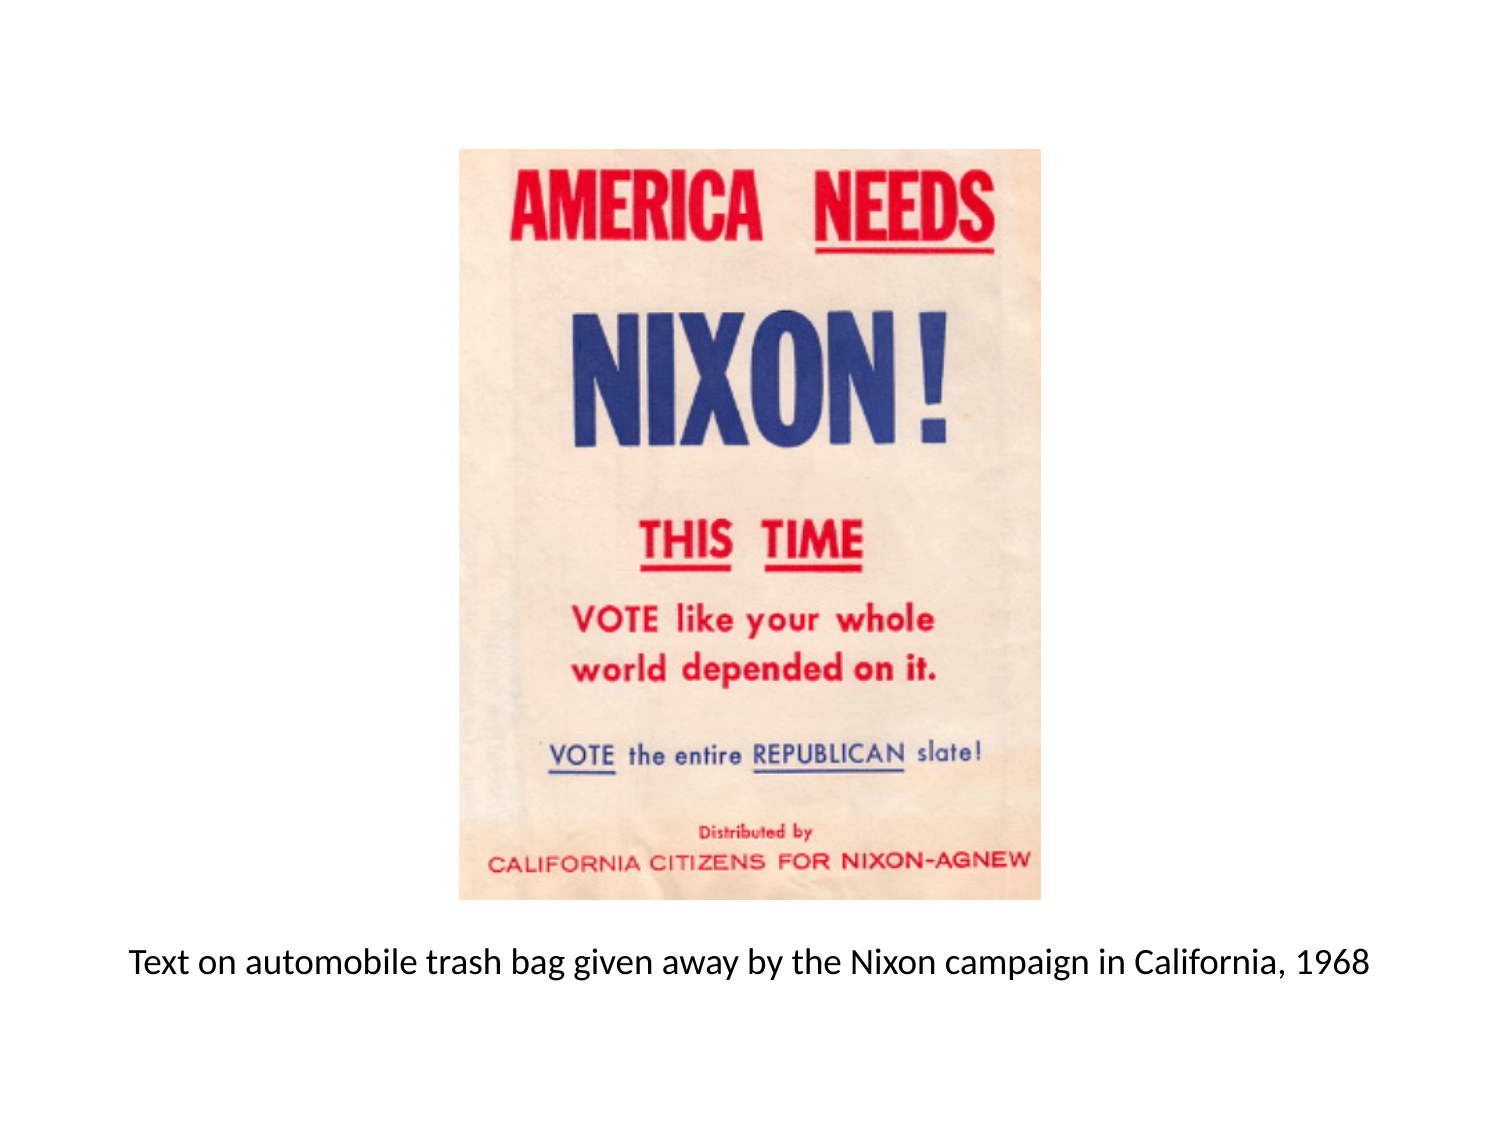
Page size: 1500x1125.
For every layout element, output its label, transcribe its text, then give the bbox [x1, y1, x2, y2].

picture [459, 149, 1041, 900]
text_box Text on automobile trash bag given away by the Nixon campaign in California, 1968 [113, 930, 1387, 990]
